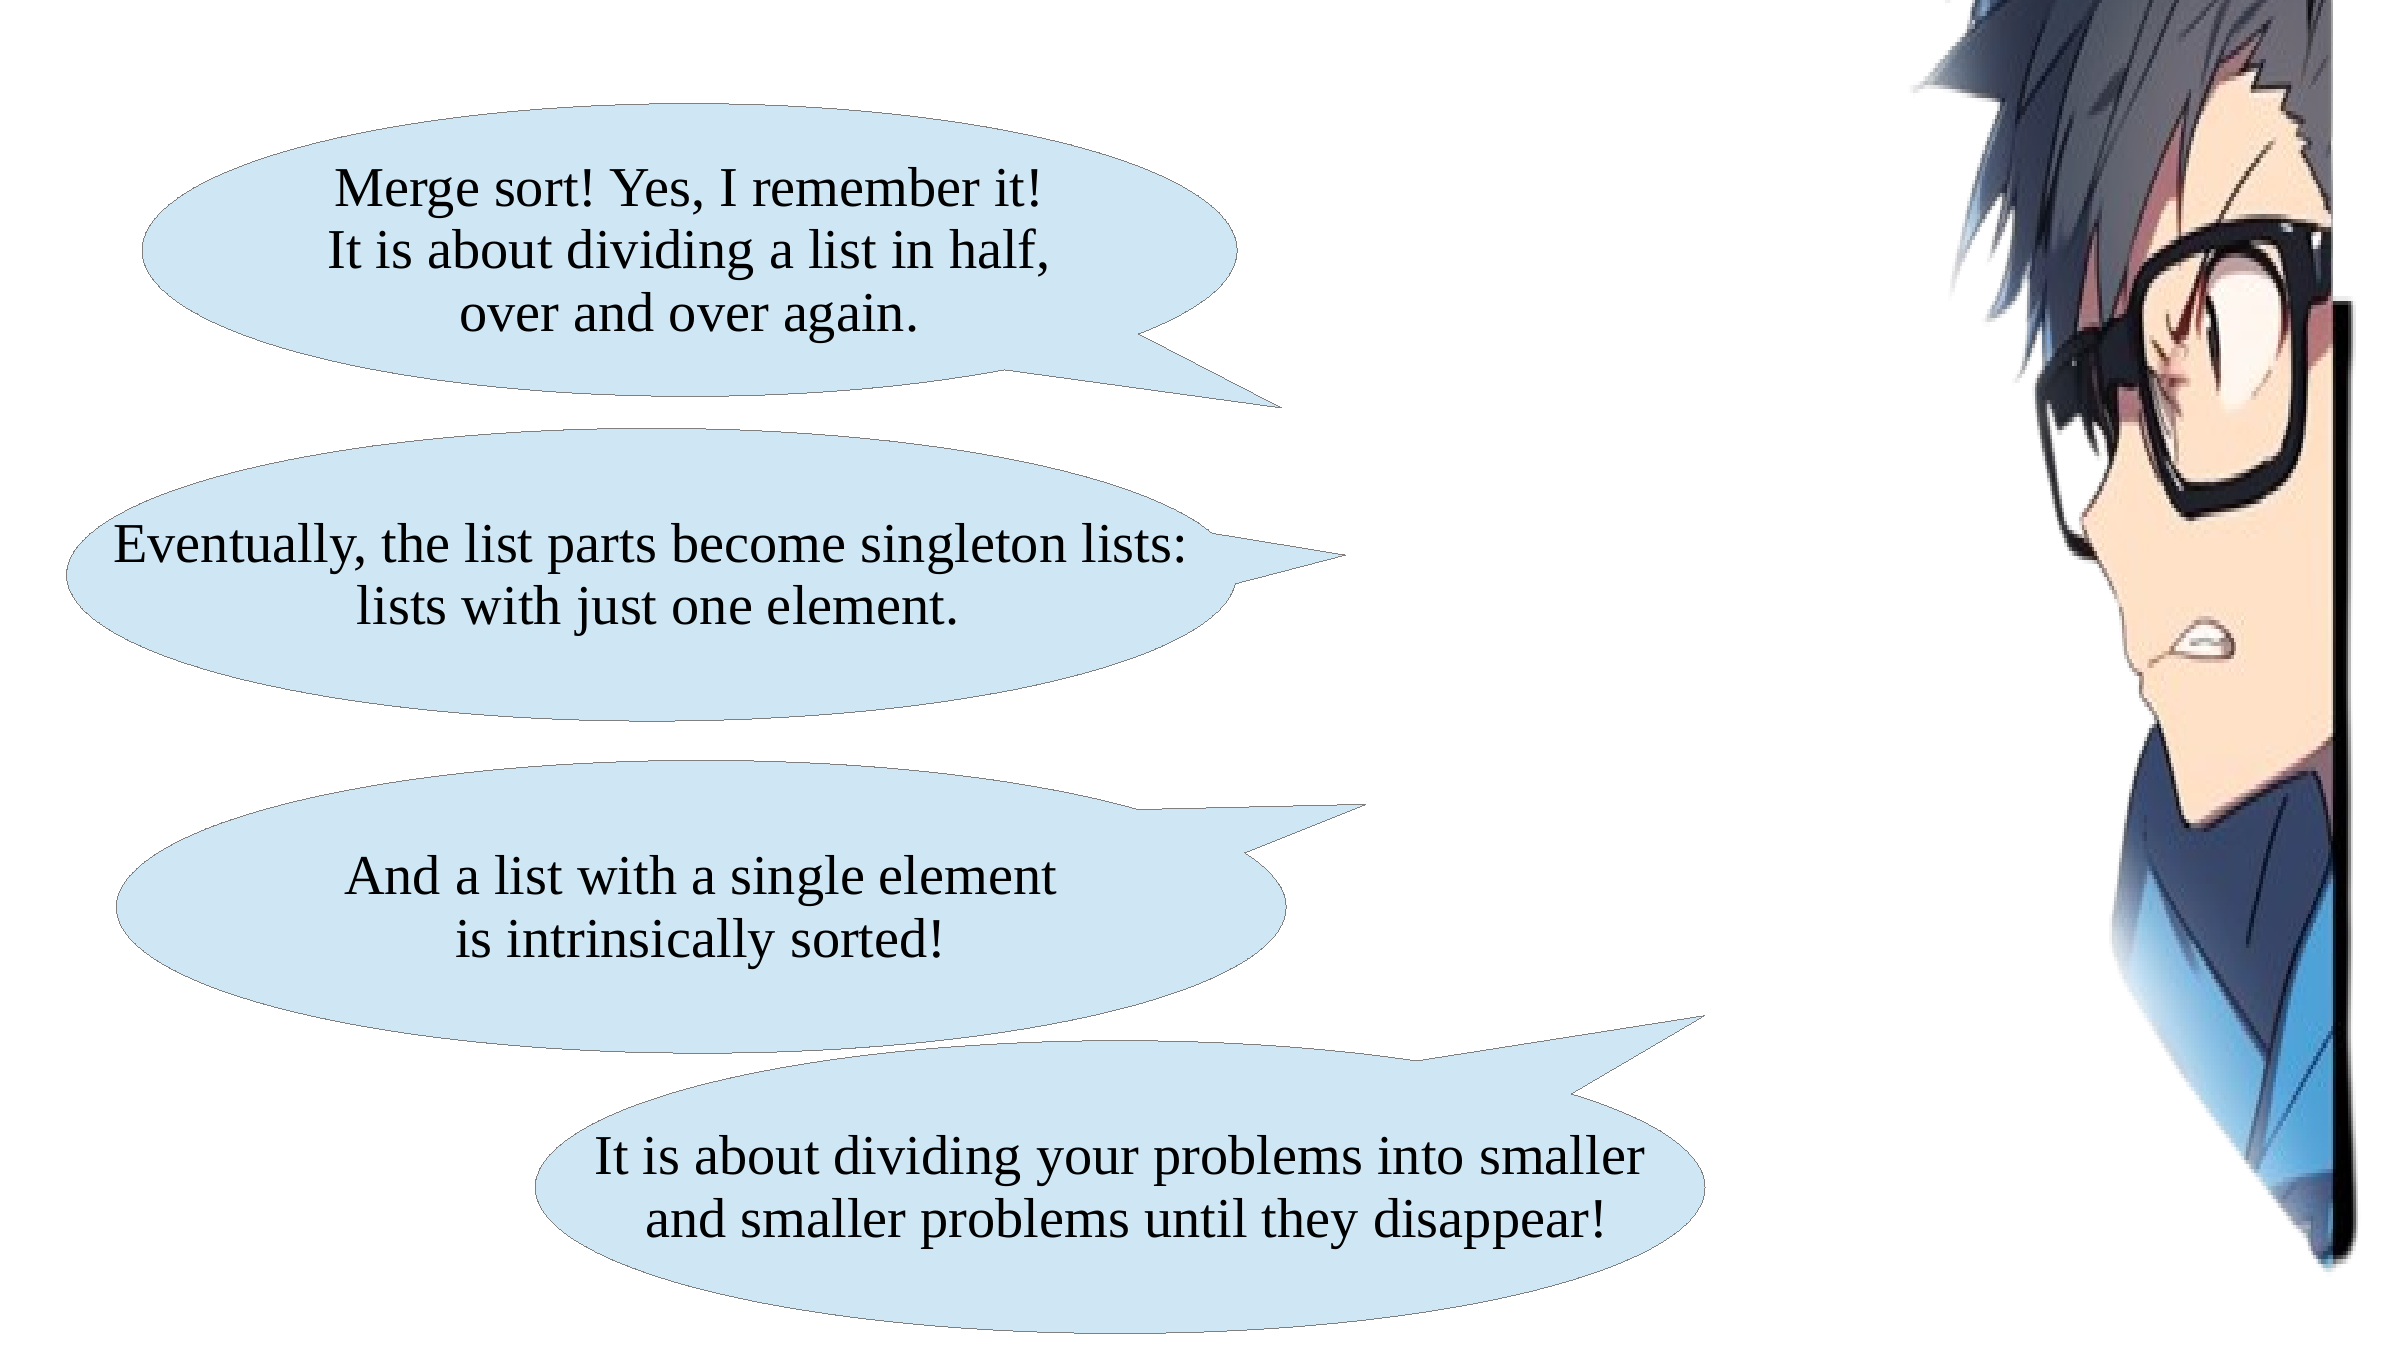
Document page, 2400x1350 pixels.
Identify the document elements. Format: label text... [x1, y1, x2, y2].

text_box Merge sort! Yes, I remember it! It is about dividing a list in half, over and over again. [142, 103, 1282, 408]
picture [1550, 0, 2400, 1350]
text_box It is about dividing your problems into smaller and smaller problems until they disappear! [535, 1015, 1706, 1334]
text_box Eventually, the list parts become singleton lists: lists with just one element. [66, 428, 1346, 722]
text_box And a list with a single element is intrinsically sorted! [116, 760, 1366, 1054]
